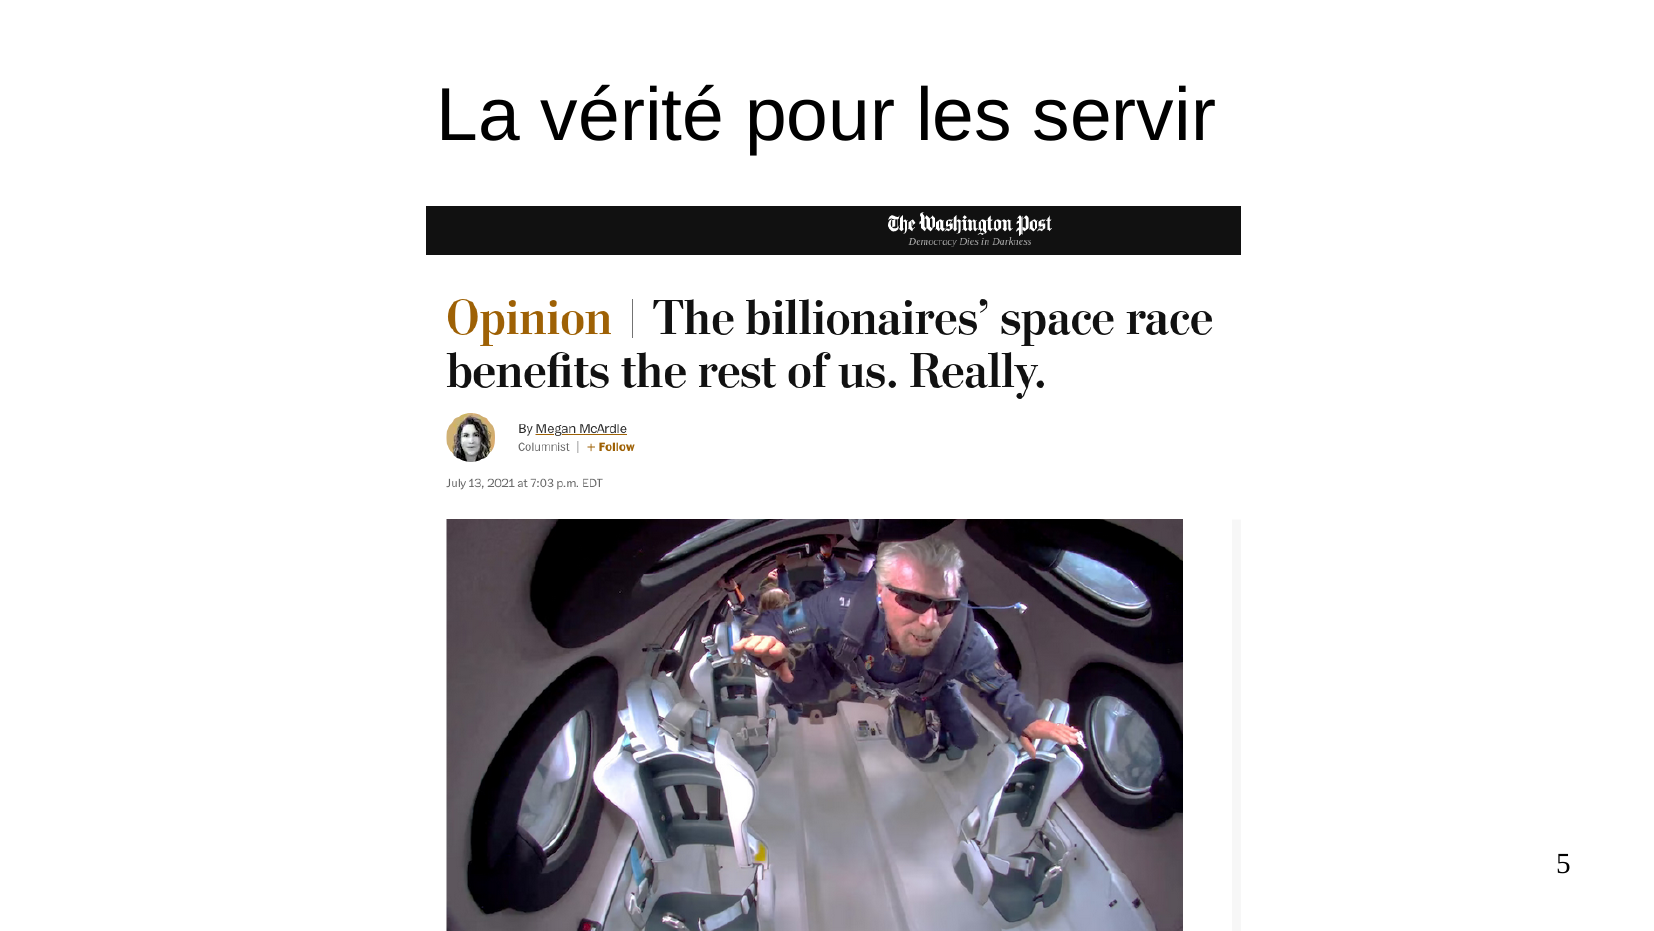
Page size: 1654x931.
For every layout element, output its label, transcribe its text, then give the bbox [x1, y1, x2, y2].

picture [426, 206, 1241, 931]
title La vérité pour les servir [82, 37, 1571, 193]
